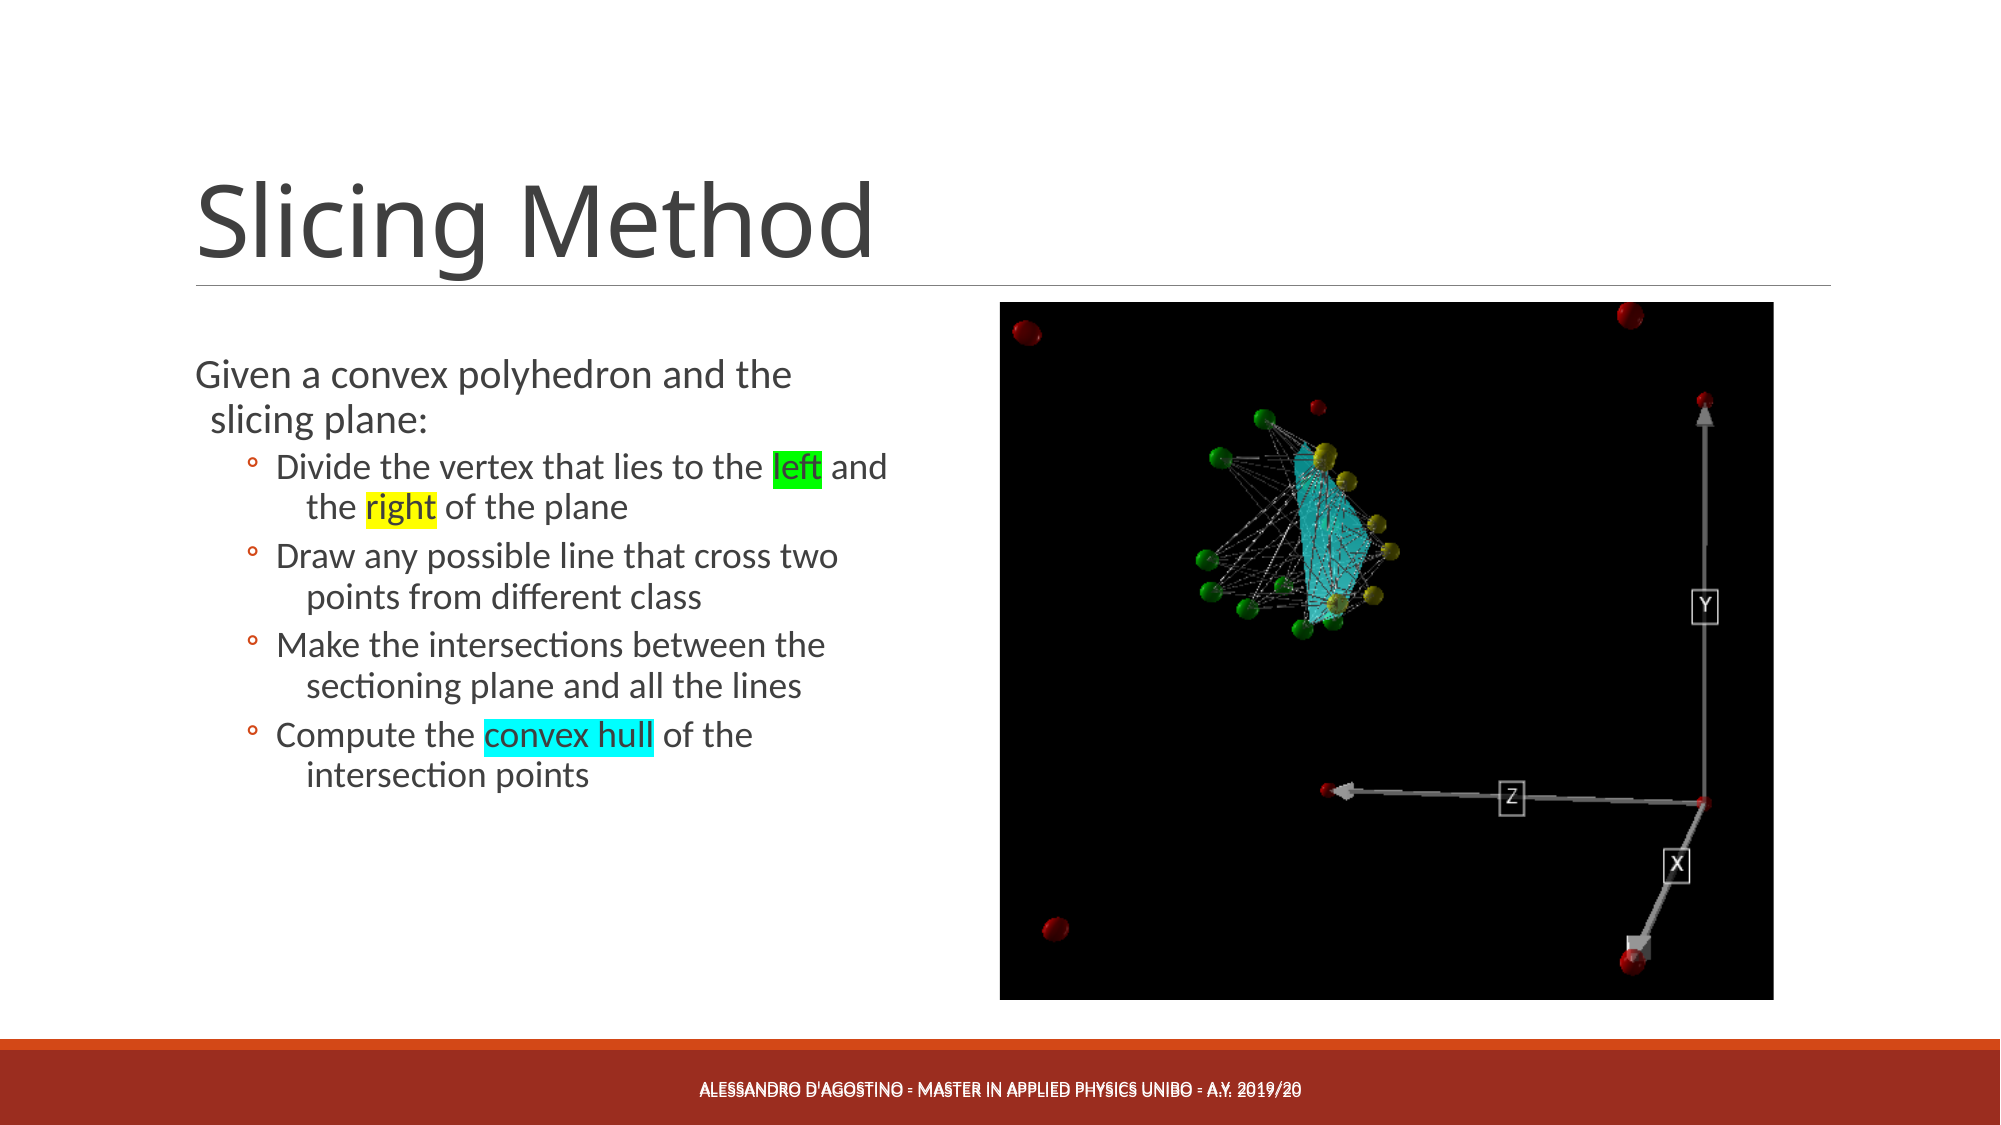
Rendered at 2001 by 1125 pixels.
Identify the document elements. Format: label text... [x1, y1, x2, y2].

picture [999, 302, 1774, 1000]
text_box Alessandro d'Agostino - Master in Applied Physics UniBo - a.y. 2019/20 [604, 1059, 1396, 1120]
list Given a convex polyhedron and the slicing plane: Divide the vertex that lies to the left and the right of the plane Draw any possible line that cross two points from different class Make the intersections between the sectioning plane and all the lines Compute the convex hull of the intersection points [180, 345, 898, 1006]
title Slicing Method [180, 47, 1831, 286]
